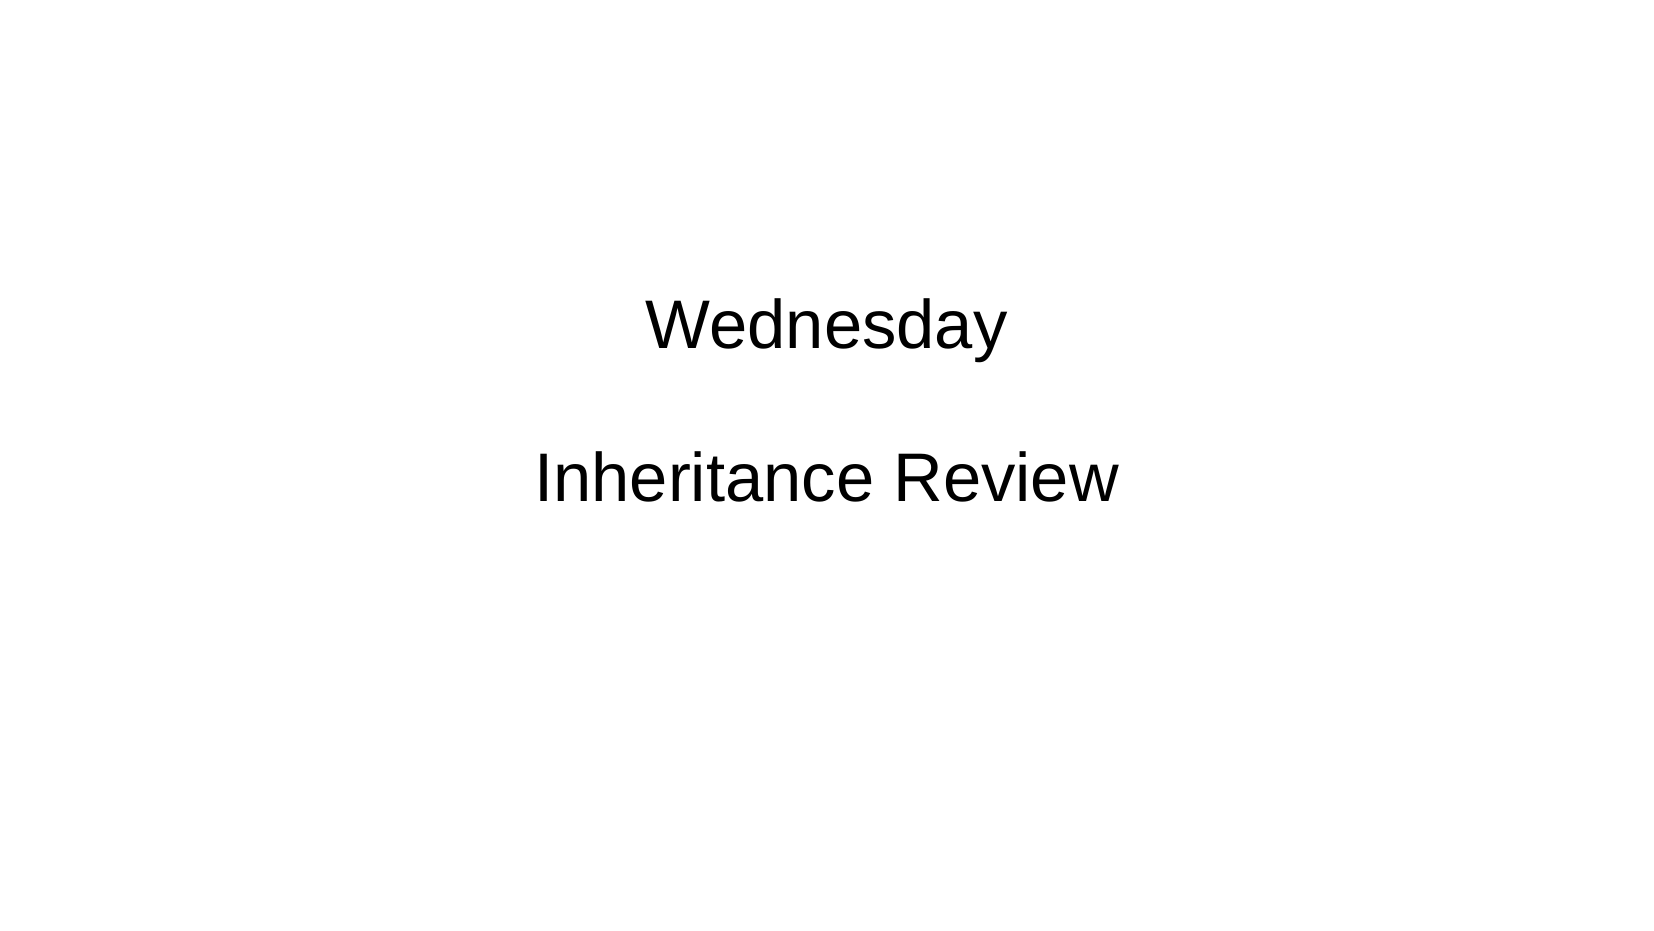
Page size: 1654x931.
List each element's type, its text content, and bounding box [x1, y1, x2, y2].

title Wednesday Inheritance Review [82, 37, 1571, 766]
